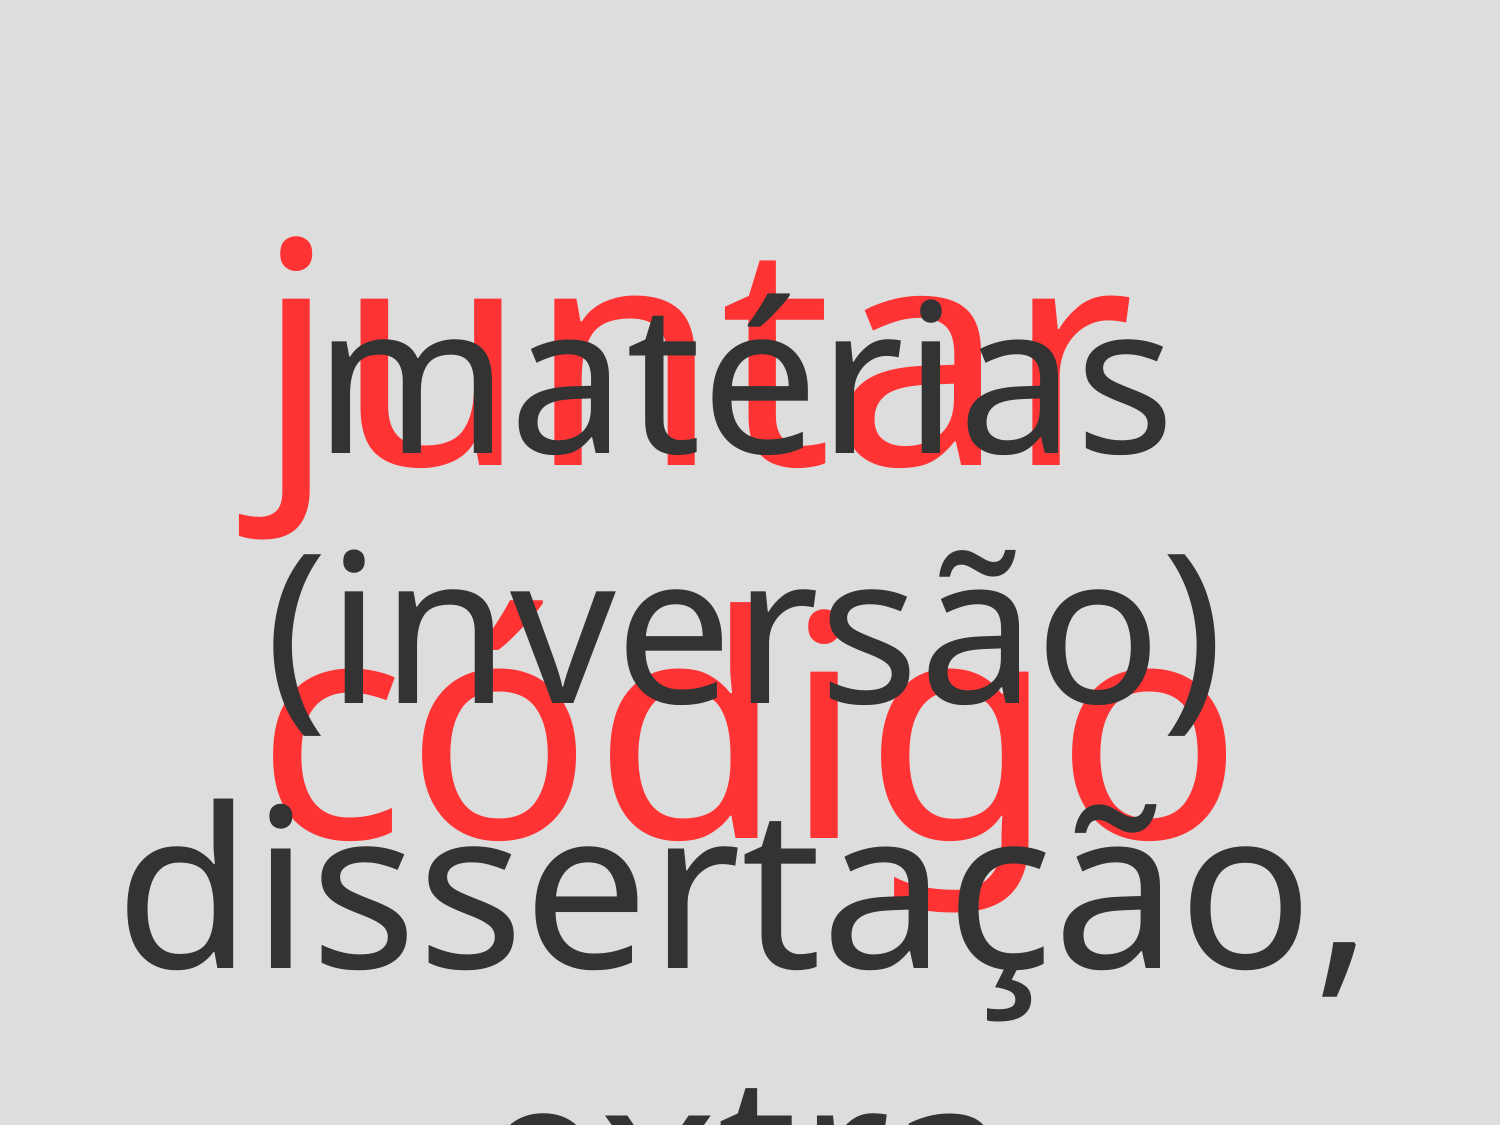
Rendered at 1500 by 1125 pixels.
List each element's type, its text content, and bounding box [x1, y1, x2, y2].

title juntar código [109, 141, 1391, 491]
text_box matérias (inversão) dissertação, extra [77, 542, 1413, 984]
